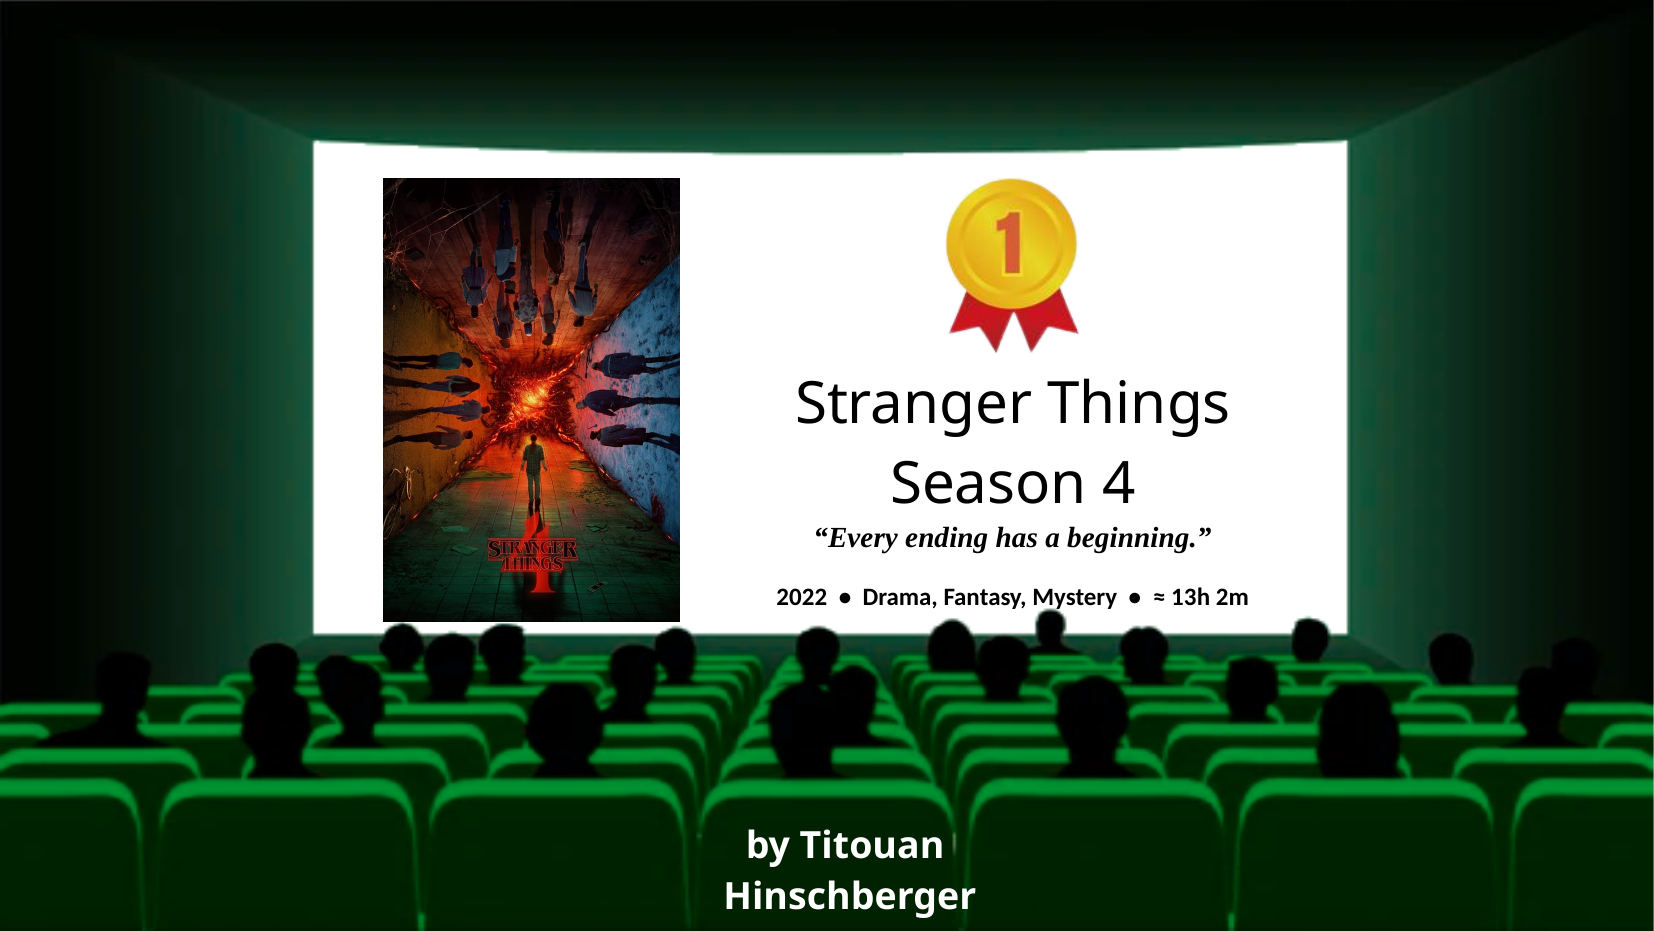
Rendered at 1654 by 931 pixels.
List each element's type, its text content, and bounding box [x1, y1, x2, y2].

text_box “Every ending has a beginning.” [685, 513, 1341, 561]
picture [0, 0, 1654, 931]
text_box Stranger Things Season 4 [685, 354, 1341, 512]
text_box 2022 • Drama, Fantasy, Mystery • ≈ 13h 2m [680, 578, 1347, 619]
